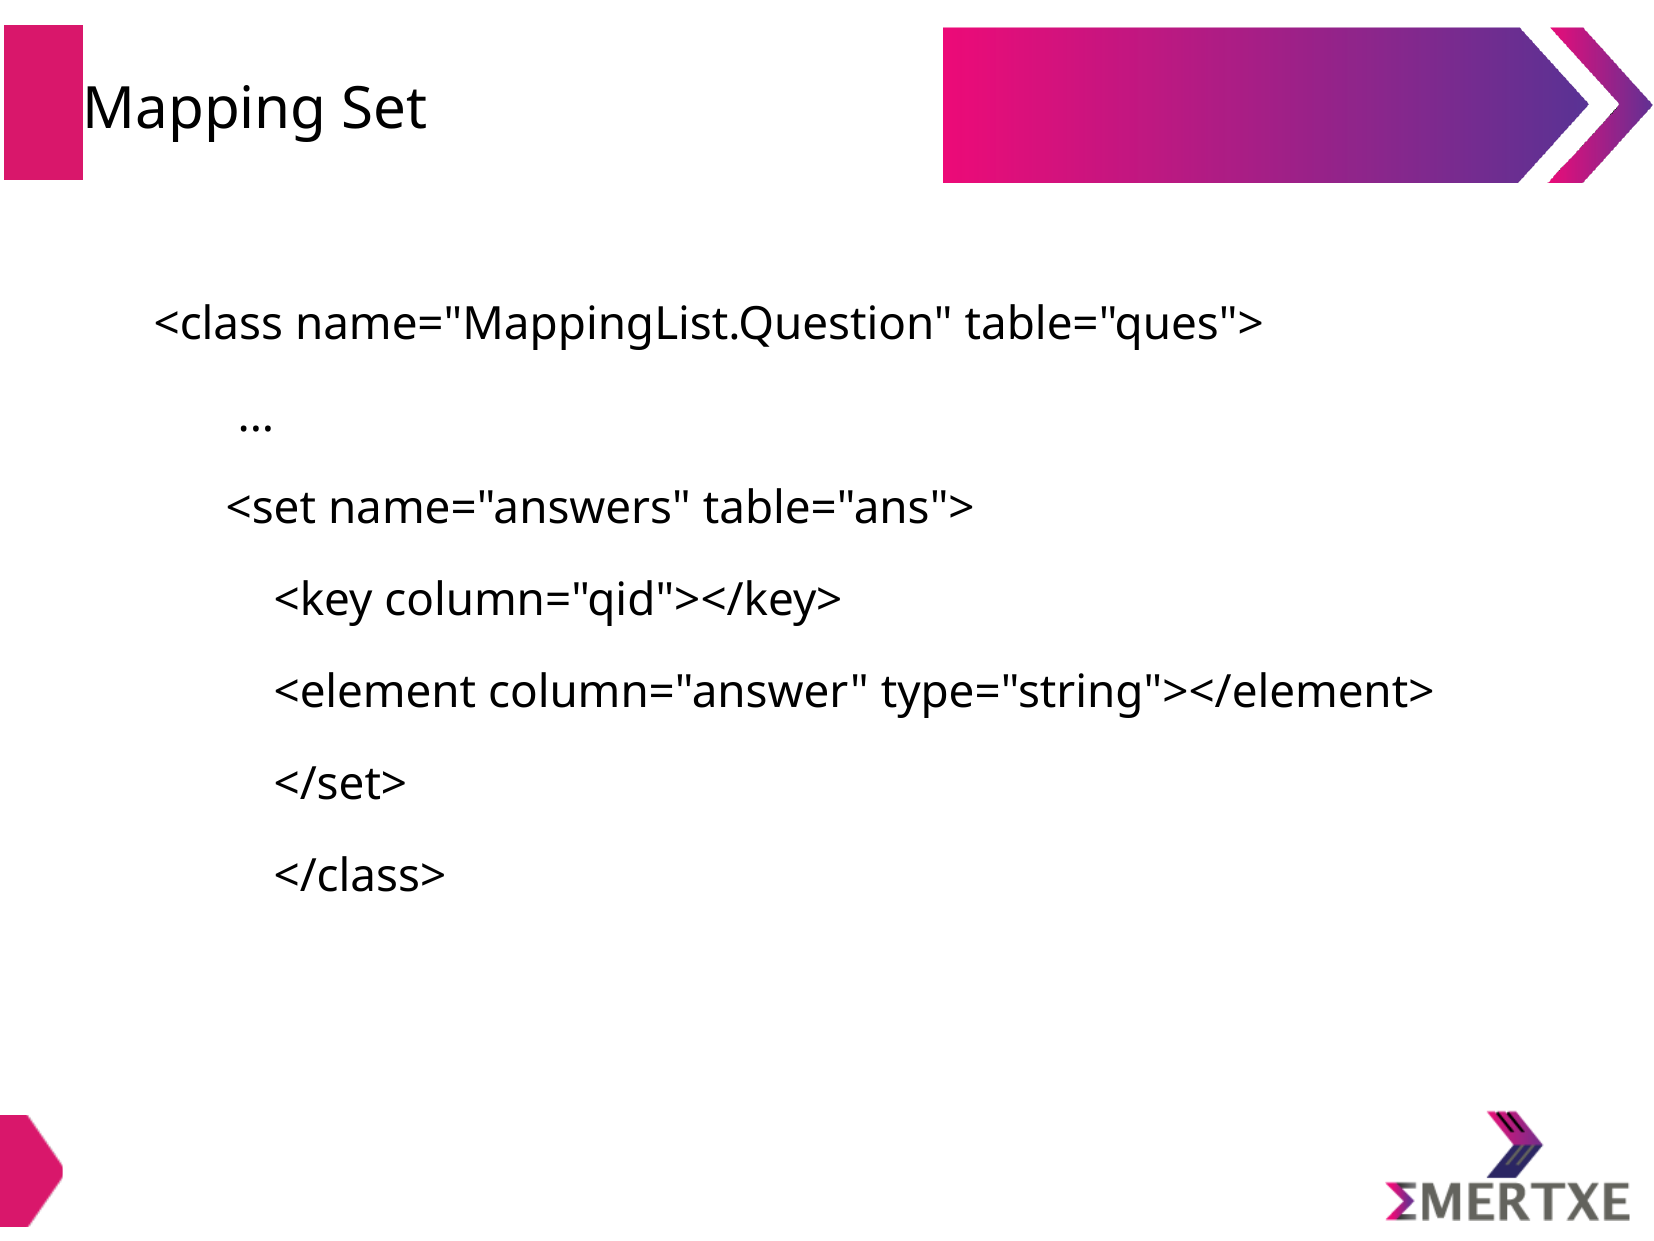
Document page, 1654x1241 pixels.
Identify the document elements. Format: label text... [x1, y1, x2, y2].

list <class name="MappingList.Question" table="ques"> ... <set name="answers" table="ans"> <key column="qid"></key> <element column="answer" type="string"></element> </set> </class> [82, 290, 1571, 1010]
picture [1571, 27, 1653, 183]
picture [1385, 1107, 1631, 1221]
title Mapping Set [82, 2, 1571, 210]
